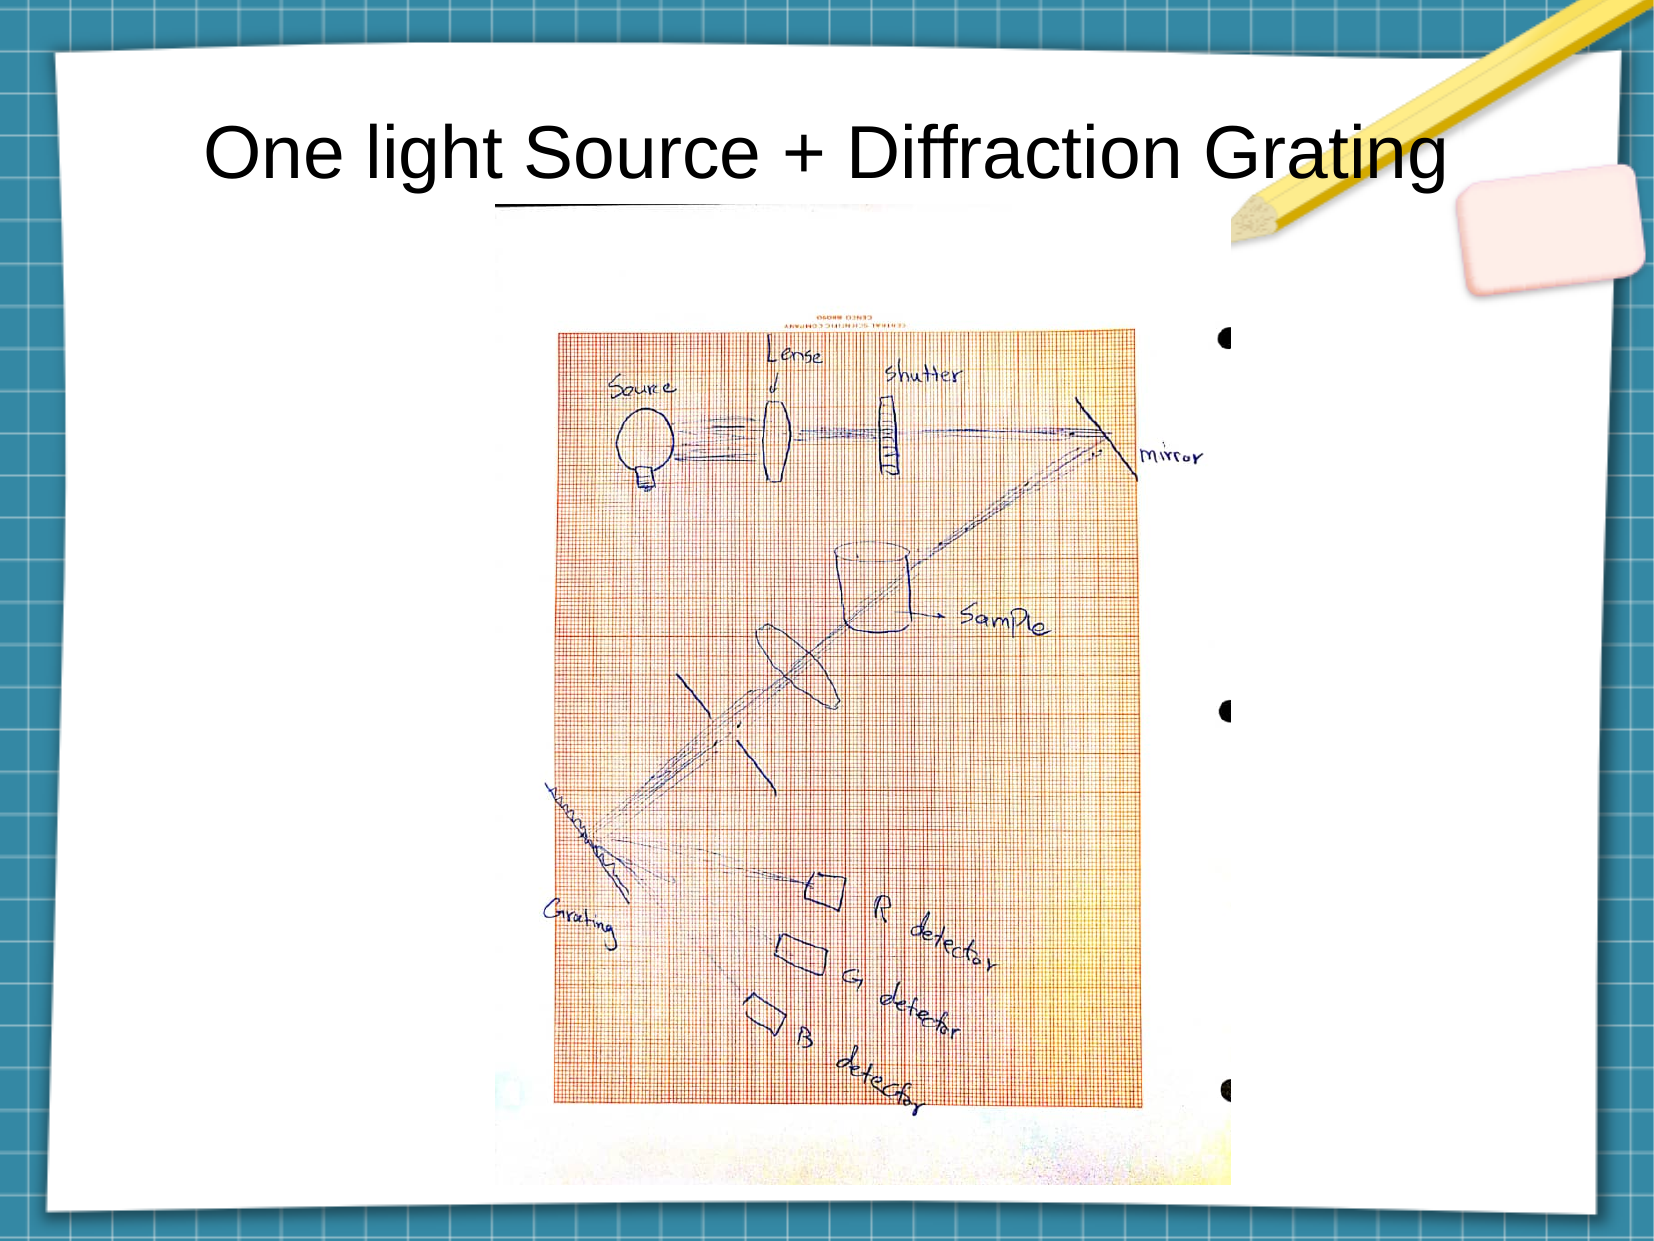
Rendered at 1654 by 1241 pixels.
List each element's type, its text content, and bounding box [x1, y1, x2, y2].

picture [0, 0, 1654, 1241]
title One light Source + Diffraction Grating [82, 49, 1571, 257]
